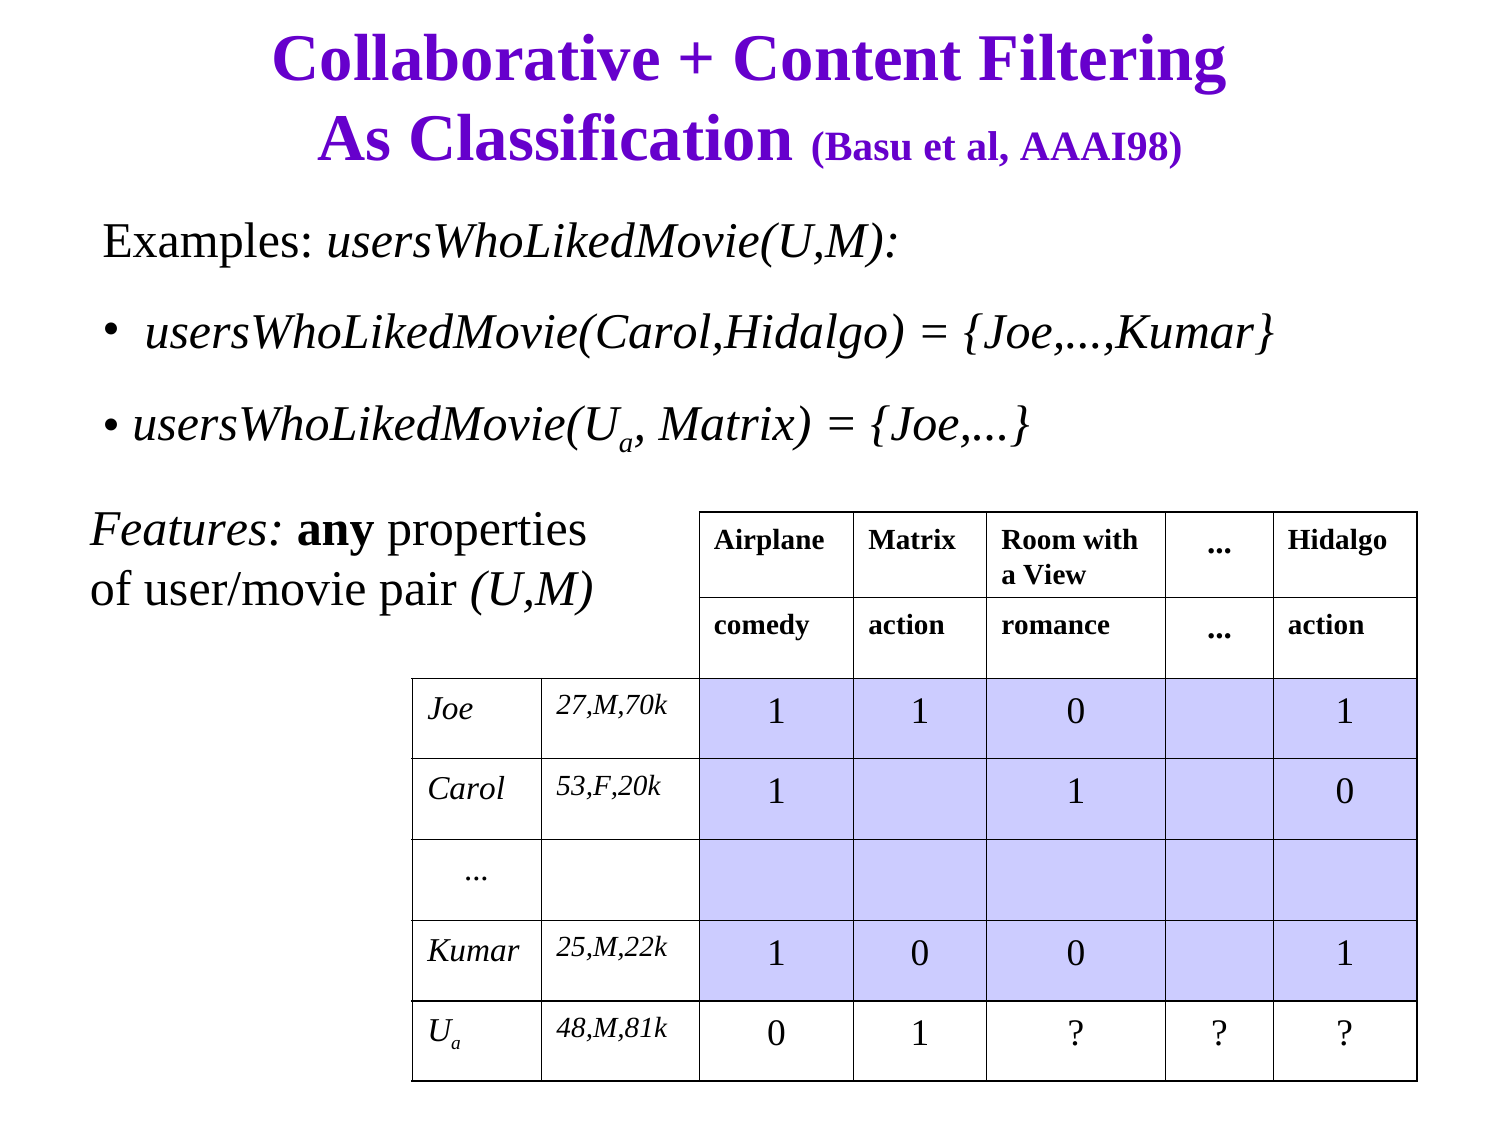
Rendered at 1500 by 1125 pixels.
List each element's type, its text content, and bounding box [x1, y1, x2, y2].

table_cell ? [1166, 1002, 1273, 1080]
table_cell [854, 840, 986, 920]
table_cell 1 [987, 759, 1165, 839]
table_cell 1 [854, 1002, 986, 1080]
title Collaborative + Content Filtering As Classification (Basu et al, AAAI98) [112, 0, 1388, 188]
table_cell [542, 598, 699, 678]
table_cell [1166, 921, 1273, 1000]
table_cell comedy [700, 598, 853, 678]
table_cell 0 [700, 1002, 853, 1080]
table_header ... [1166, 513, 1273, 597]
text_box Examples: usersWhoLikedMovie(U,M): usersWhoLikedMovie(Carol,Hidalgo) = {Joe,...,Kumar} usersWhoLikedMovie(Ua, Matrix) = {Joe,...} [87, 199, 1413, 467]
table_cell action [854, 598, 986, 678]
table_cell ? [987, 1002, 1165, 1080]
table_cell Kumar [413, 921, 541, 1000]
table_cell [1166, 679, 1273, 758]
table_cell 48,M,81k [542, 1002, 699, 1080]
table_cell 0 [987, 679, 1165, 758]
table_cell [854, 759, 986, 839]
table_cell action [1274, 598, 1416, 678]
table_cell 0 [1274, 759, 1416, 839]
table_cell [1166, 759, 1273, 839]
table_cell Joe [413, 679, 541, 758]
text_box Features: any properties of user/movie pair (U,M) [74, 487, 638, 623]
table_cell 1 [700, 679, 853, 758]
table_header Airplane [700, 513, 853, 597]
table_cell 1 [854, 679, 986, 758]
table_cell [700, 840, 853, 920]
table_cell 27,M,70k [542, 679, 699, 758]
table_cell [413, 623, 542, 678]
table_cell 1 [700, 759, 853, 839]
table_cell 0 [987, 921, 1165, 1000]
table_cell [1274, 840, 1416, 920]
table_header [638, 512, 699, 598]
table_header Matrix [854, 513, 986, 597]
table_cell ? [1274, 1002, 1416, 1080]
table_cell [1166, 840, 1273, 920]
table_header Room with a View [987, 513, 1165, 597]
table_cell 0 [854, 921, 986, 1000]
table_cell 1 [700, 921, 853, 1000]
table_cell [542, 840, 699, 920]
table_cell 1 [1274, 679, 1416, 758]
table_cell ... [1166, 598, 1273, 678]
table_cell ... [413, 840, 541, 920]
table_cell romance [987, 598, 1165, 678]
table_cell Carol [413, 759, 541, 839]
table_cell Ua [413, 1002, 541, 1080]
table_cell 25,M,22k [542, 921, 699, 1000]
table_cell 53,F,20k [542, 759, 699, 839]
table_cell 1 [1274, 921, 1416, 1000]
table_cell [987, 840, 1165, 920]
table_header Hidalgo [1274, 513, 1416, 597]
